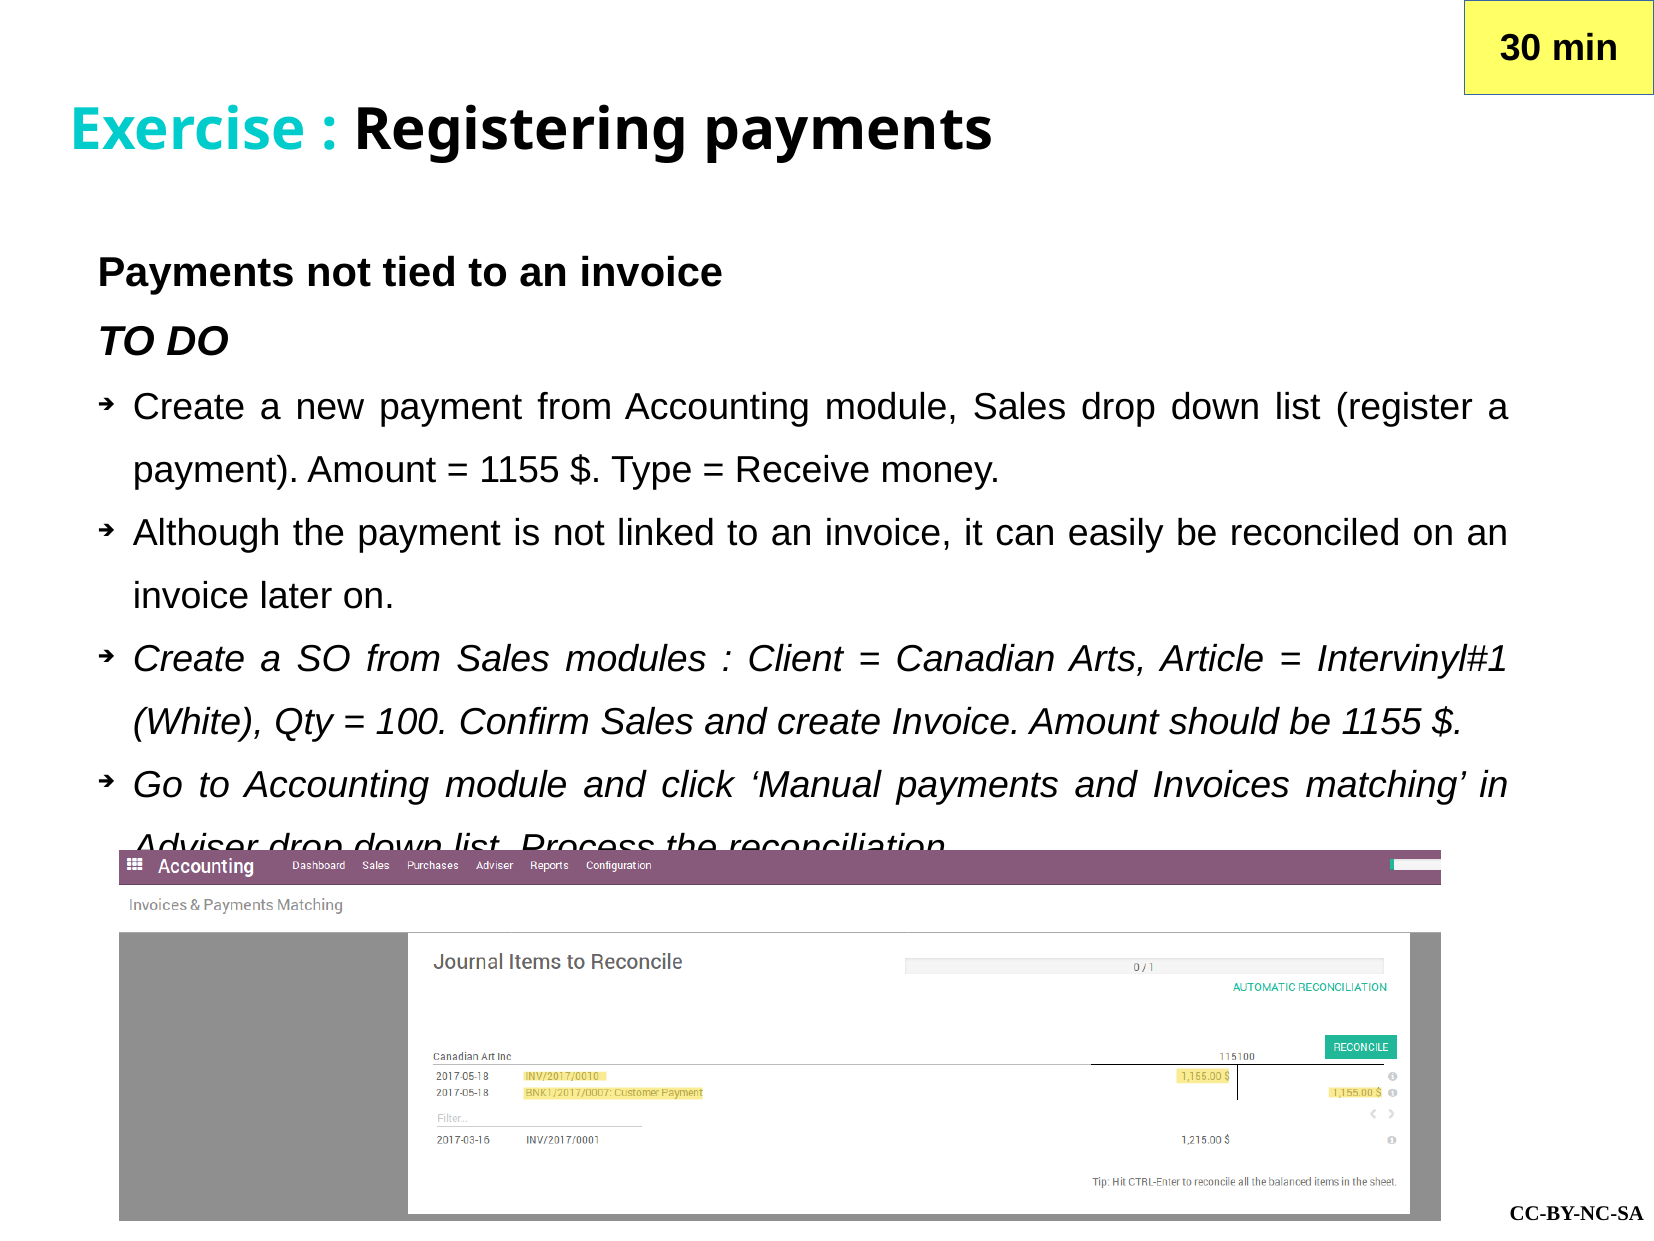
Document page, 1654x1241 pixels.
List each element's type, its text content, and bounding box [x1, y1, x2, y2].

text_box Payments not tied to an invoice TO DO Create a new payment from Accounting module, Sales drop down list (register a payment). Amount = 1155 $. Type = Receive money. Although the payment is not linked to an invoice, it can easily be reconciled on an invoice later on. Create a SO from Sales modules : Client = Canadian Arts, Article = Intervinyl#1 (White), Qty = 100. Confirm Sales and create Invoice. Amount should be 1155 $. Go to Accounting module and click ‘Manual payments and Invoices matching’ in Adviser drop down list. Process the reconciliation. [82, 231, 1524, 1191]
text_box 30 min [1464, 0, 1654, 95]
title Exercise : Registering payments [70, 23, 1559, 231]
picture [119, 850, 1441, 1221]
